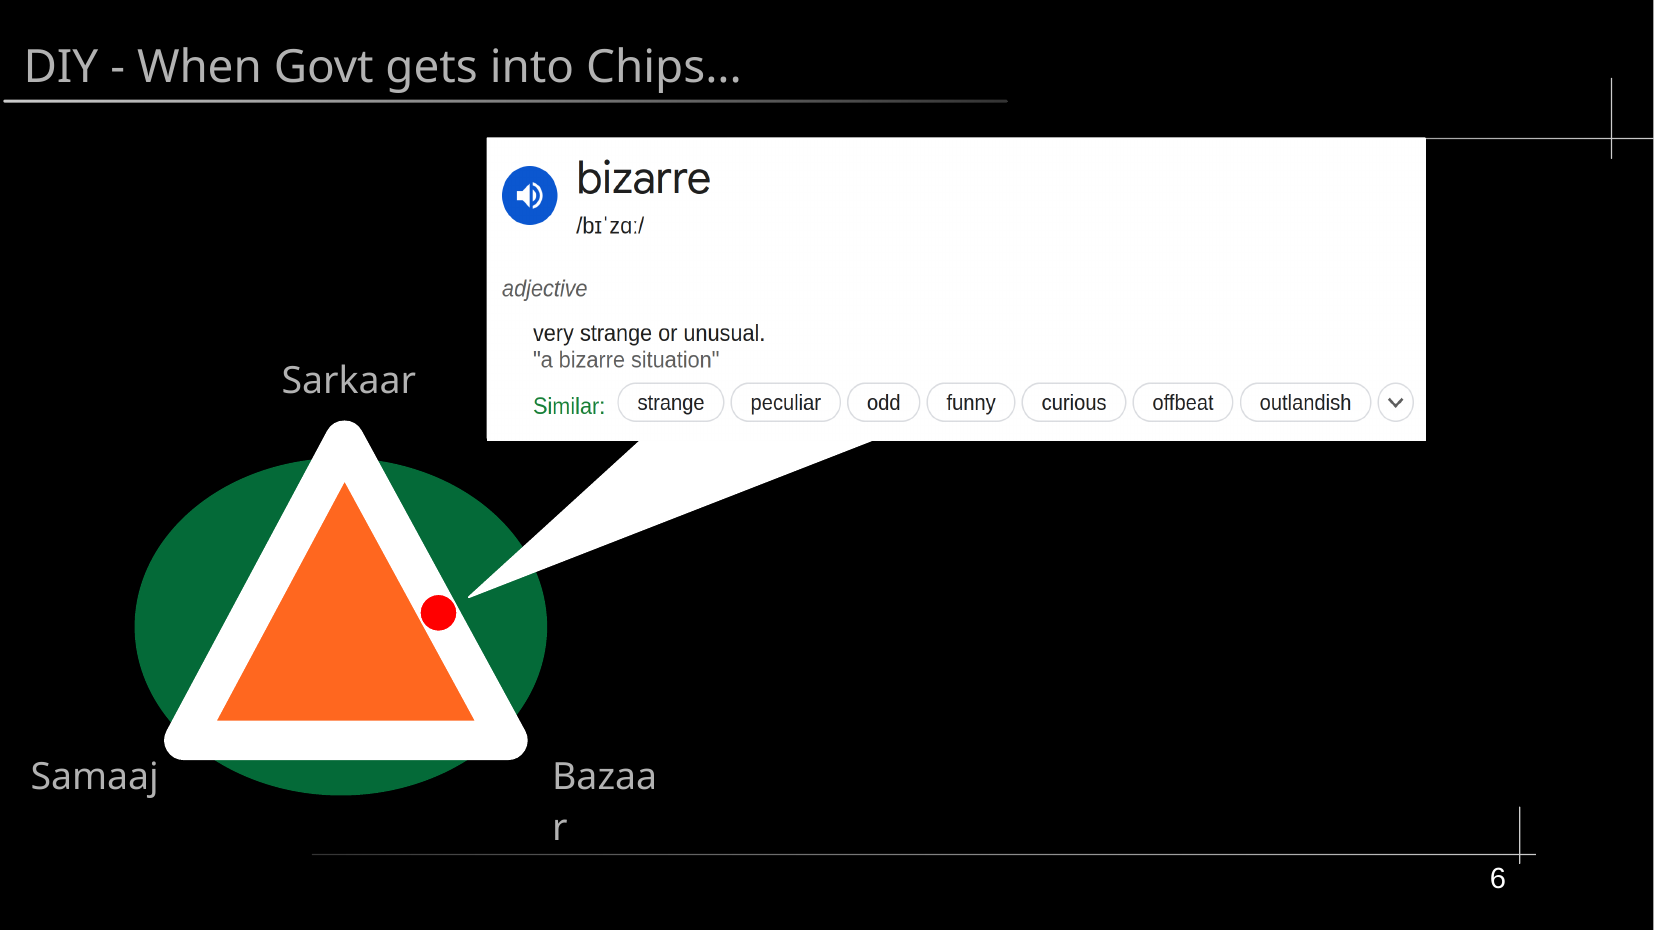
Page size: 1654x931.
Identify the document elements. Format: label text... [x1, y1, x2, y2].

title DIY - When Govt gets into Chips... [23, 11, 1589, 119]
text_box Sarkaar [266, 345, 453, 465]
picture [487, 140, 1426, 441]
text_box Samaaj [15, 742, 202, 841]
text_box [134, 440, 870, 796]
text_box Bazaar [537, 742, 686, 802]
